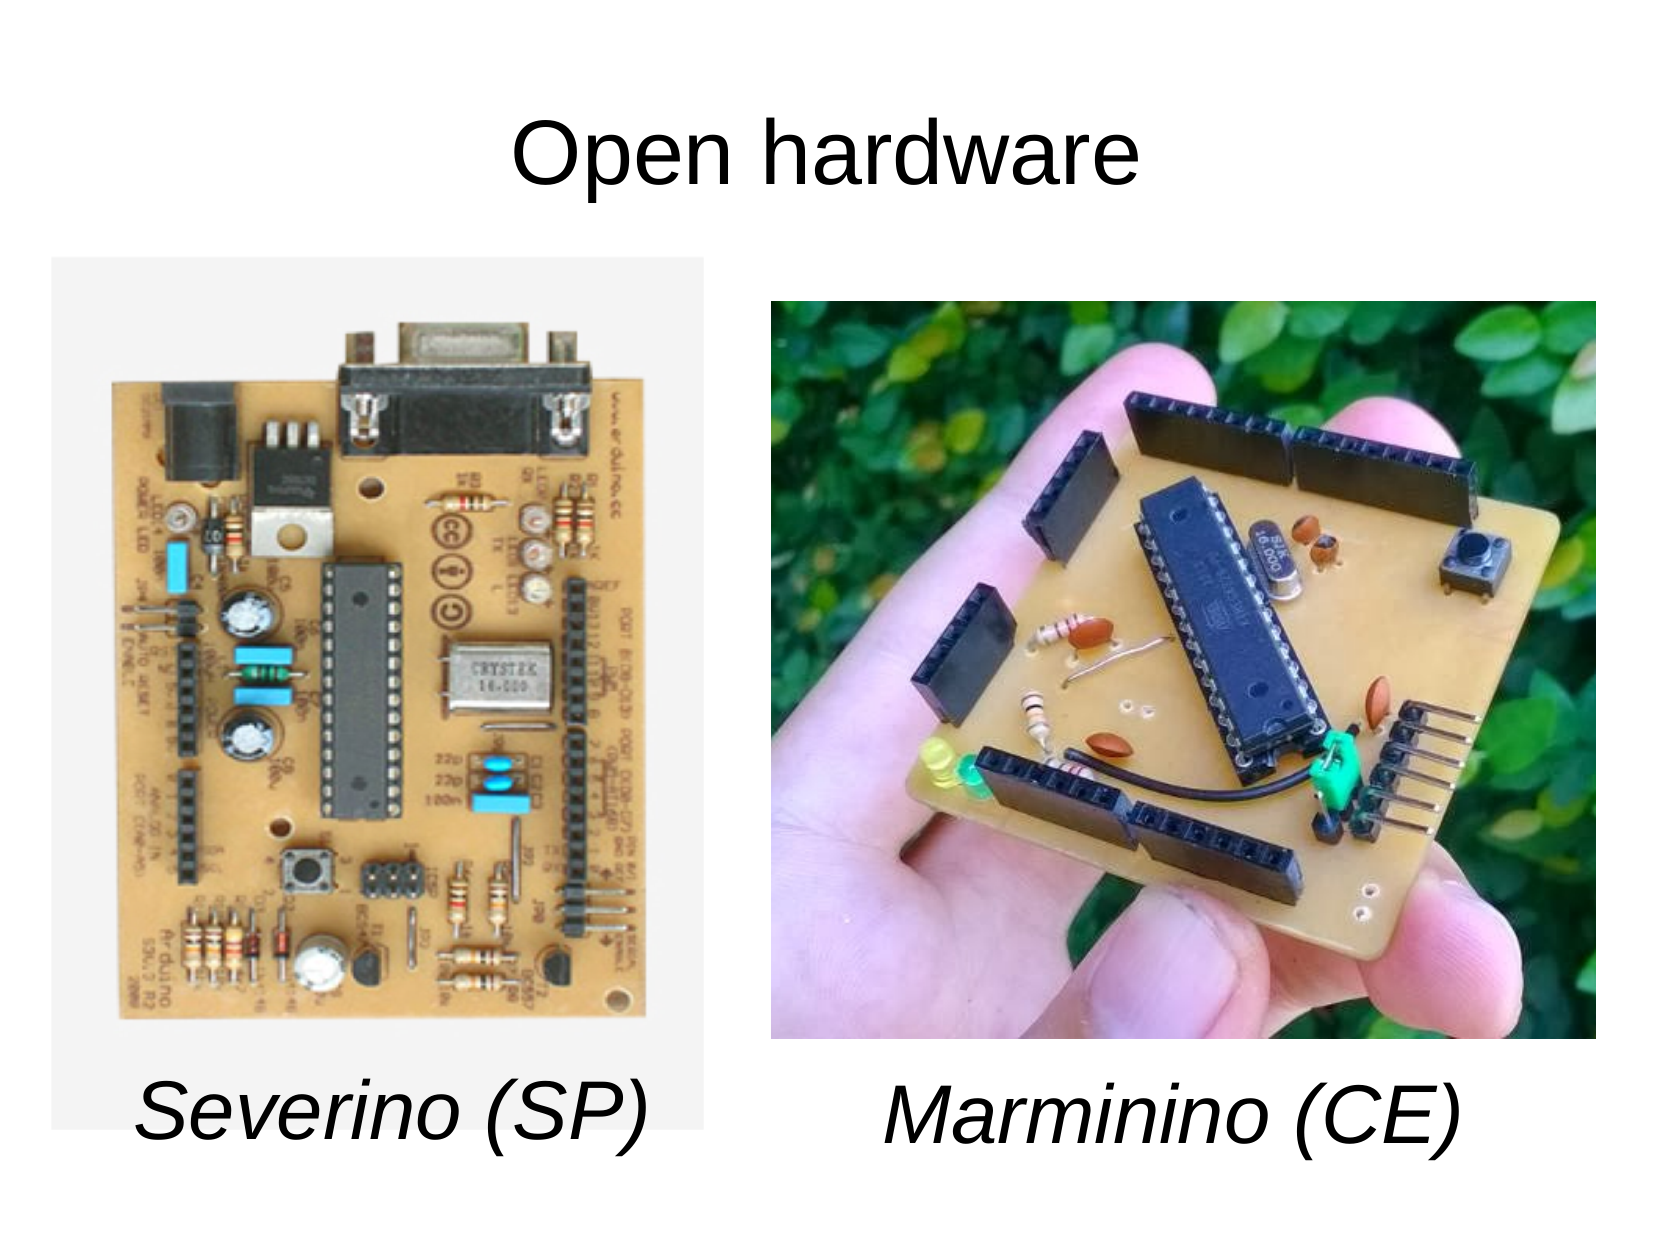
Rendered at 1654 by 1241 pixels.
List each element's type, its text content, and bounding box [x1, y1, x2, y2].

picture [50, 256, 704, 1130]
text_box Severino (SP) [118, 1056, 667, 1165]
title Open hardware [82, 49, 1571, 257]
picture [771, 301, 1596, 1039]
text_box Marminino (CE) [867, 1060, 1480, 1169]
